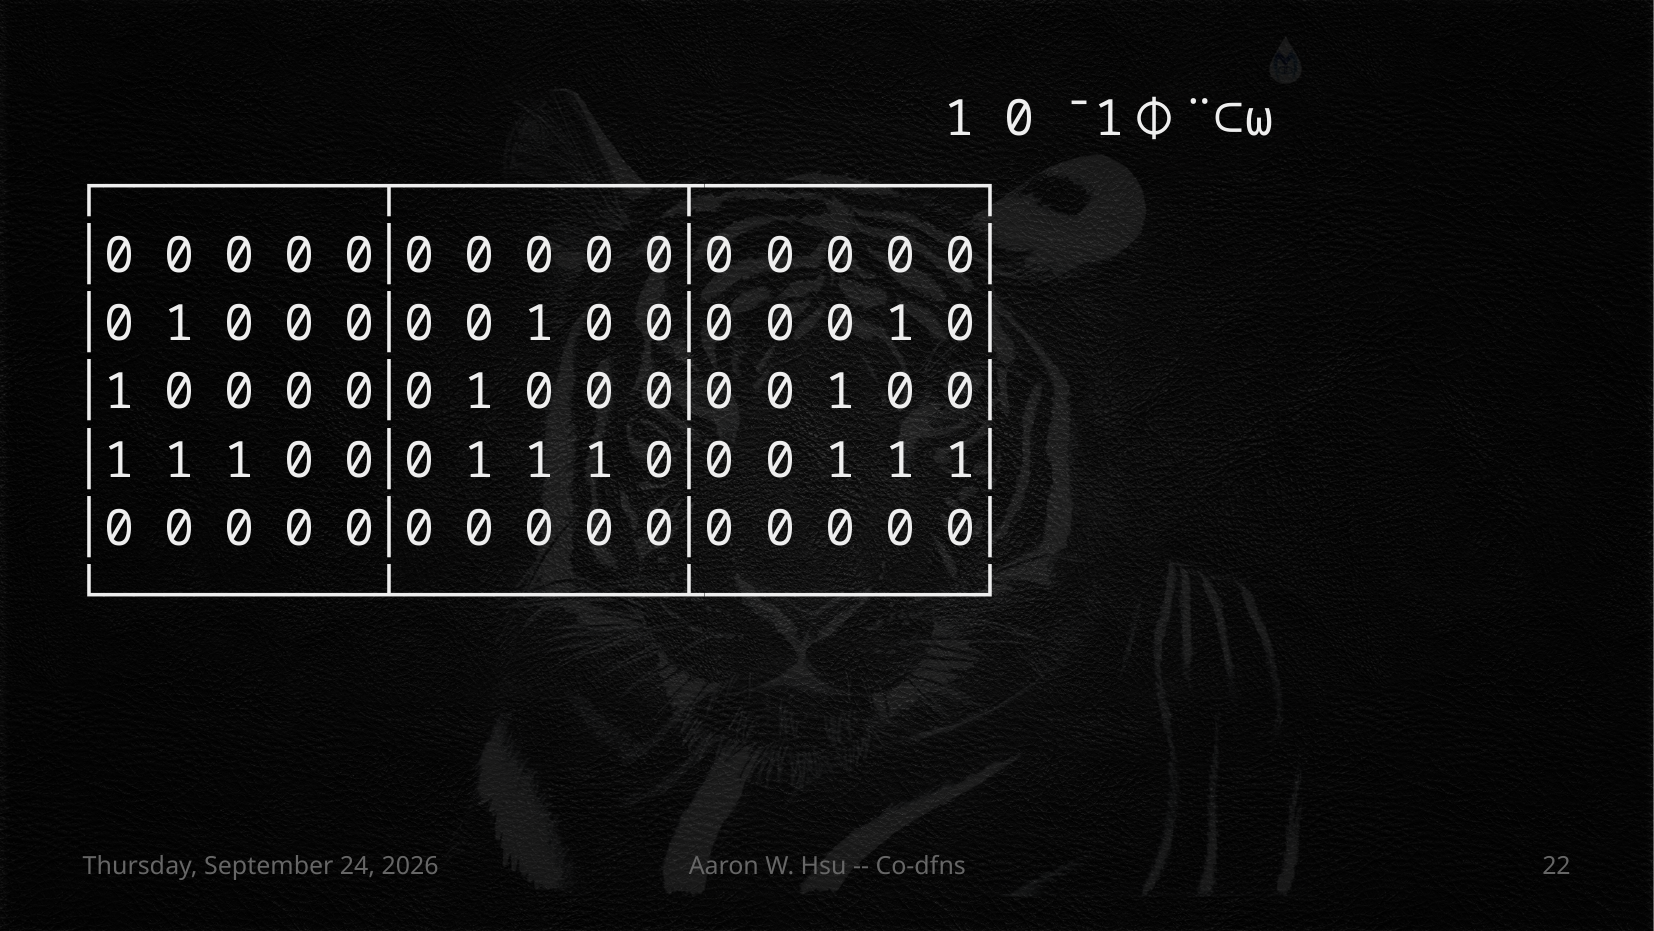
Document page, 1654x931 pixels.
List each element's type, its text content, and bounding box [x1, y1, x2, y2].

picture [0, 0, 1654, 931]
text_box 1 0 ¯1⌽¨⊂⍵ ┌─────────┬─────────┬─────────┐ │0 0 0 0 0│0 0 0 0 0│0 0 0 0 0│ │0 1 0 0 0│0 0 1 0 0│0 0 0 1 0│ │1 0 0 0 0│0 1 0 0 0│0 0 1 0 0│ │1 1 1 0 0│0 1 1 1 0│0 0 1 1 1│ │0 0 0 0 0│0 0 0 0 0│0 0 0 0 0│ └─────────┴─────────┴─────────┘ [60, 75, 1591, 863]
